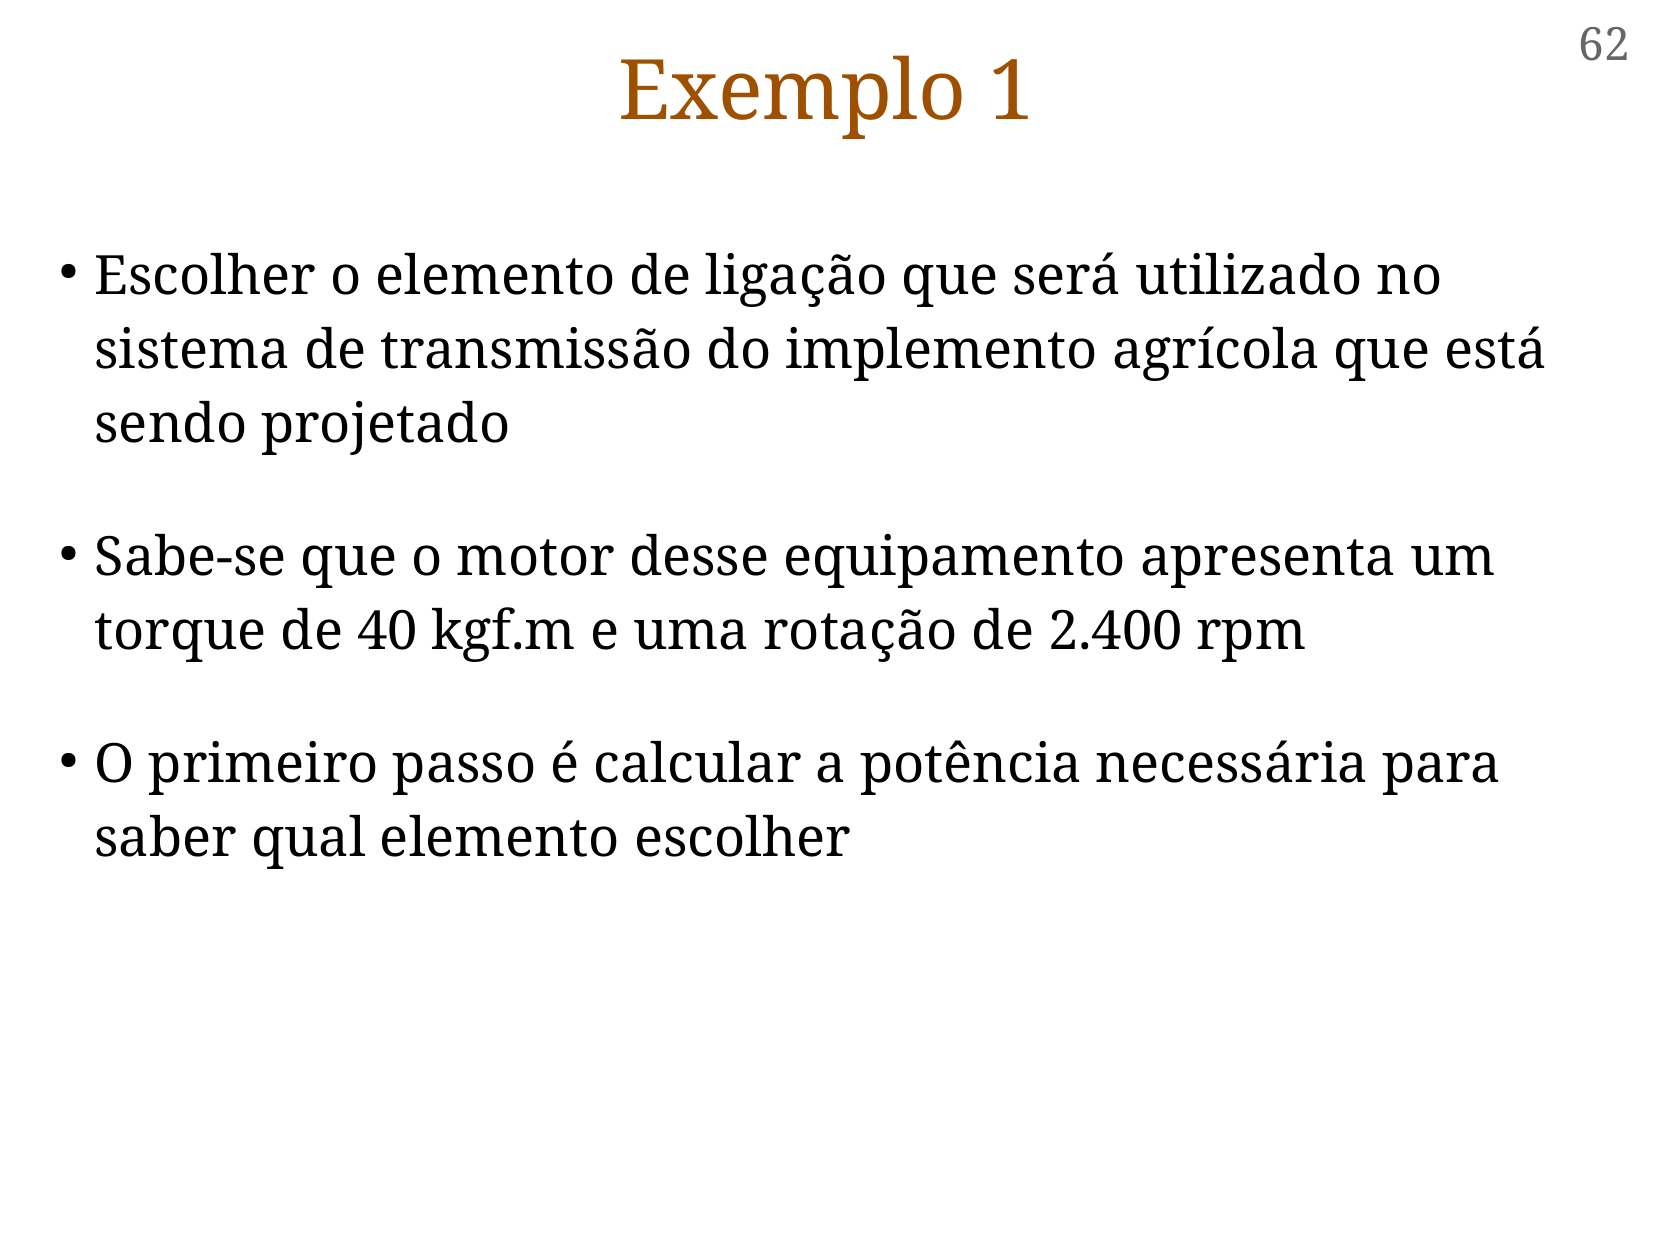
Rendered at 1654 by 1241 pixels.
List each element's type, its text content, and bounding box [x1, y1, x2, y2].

list Escolher o elemento de ligação que será utilizado no sistema de transmissão do implemento agrícola que está sendo projetado Sabe-se que o motor desse equipamento apresenta um torque de 40 kgf.m e uma rotação de 2.400 rpm O primeiro passo é calcular a potência necessária para saber qual elemento escolher [59, 236, 1595, 1211]
title Exemplo 1 [59, 29, 1595, 148]
